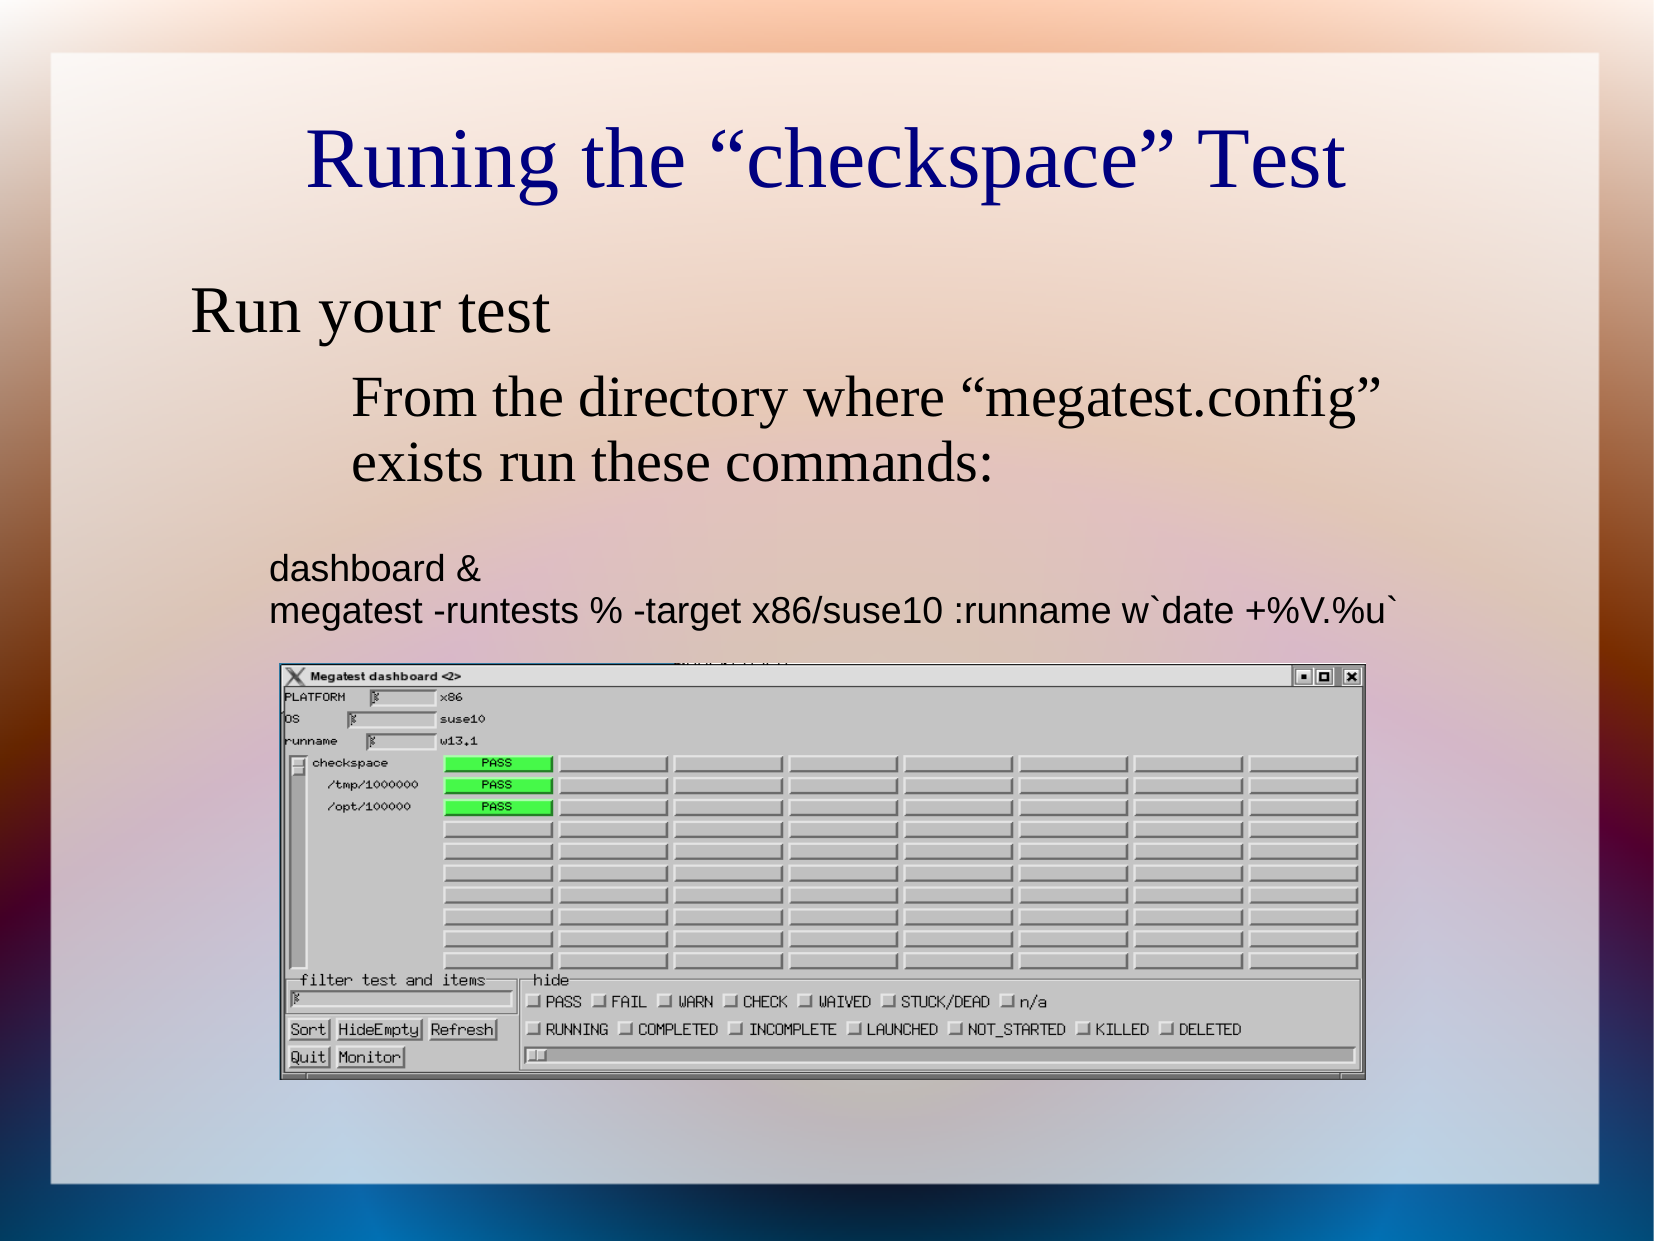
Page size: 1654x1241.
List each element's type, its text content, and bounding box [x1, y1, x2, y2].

list Run your test From the directory where “megatest.config” exists run these commands: [120, 180, 1479, 886]
title Runing the “checkspace” Test [82, 55, 1571, 263]
picture [0, 0, 1654, 1241]
text_box dashboard & megatest -runtests % -target x86/suse10 :runname w`date +%V.%u` [254, 540, 1415, 639]
